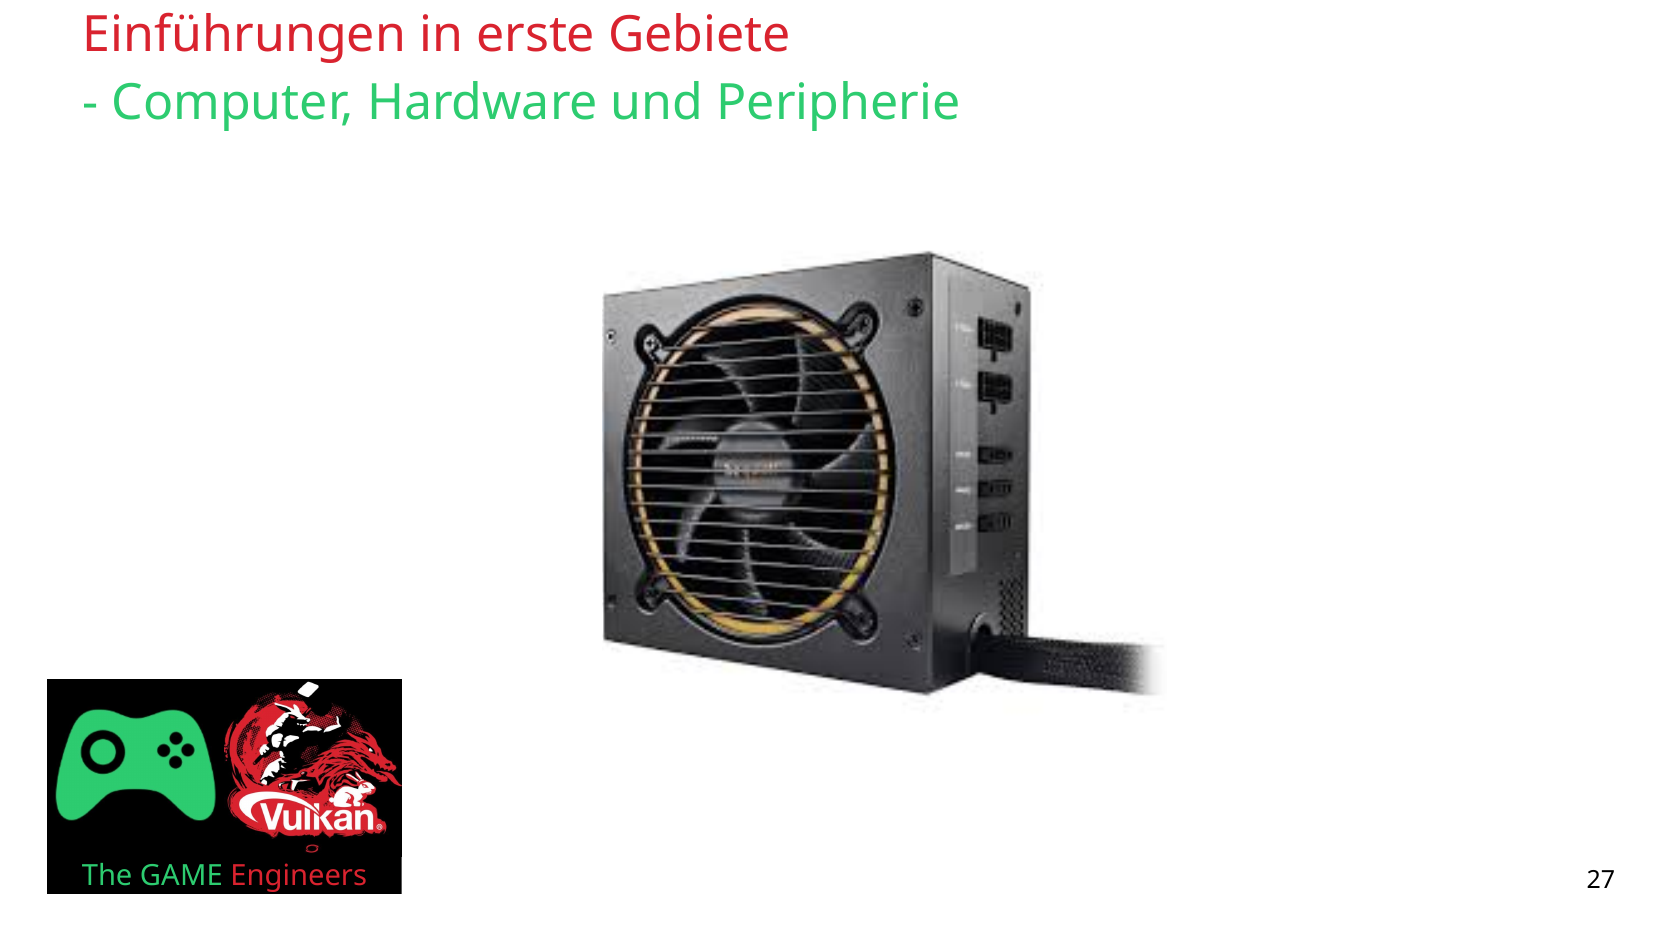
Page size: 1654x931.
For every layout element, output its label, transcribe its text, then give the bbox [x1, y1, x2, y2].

picture [47, 679, 402, 857]
picture [602, 192, 1167, 756]
title Einführungen in erste Gebiete - Computer, Hardware und Peripherie [82, 7, 1571, 125]
